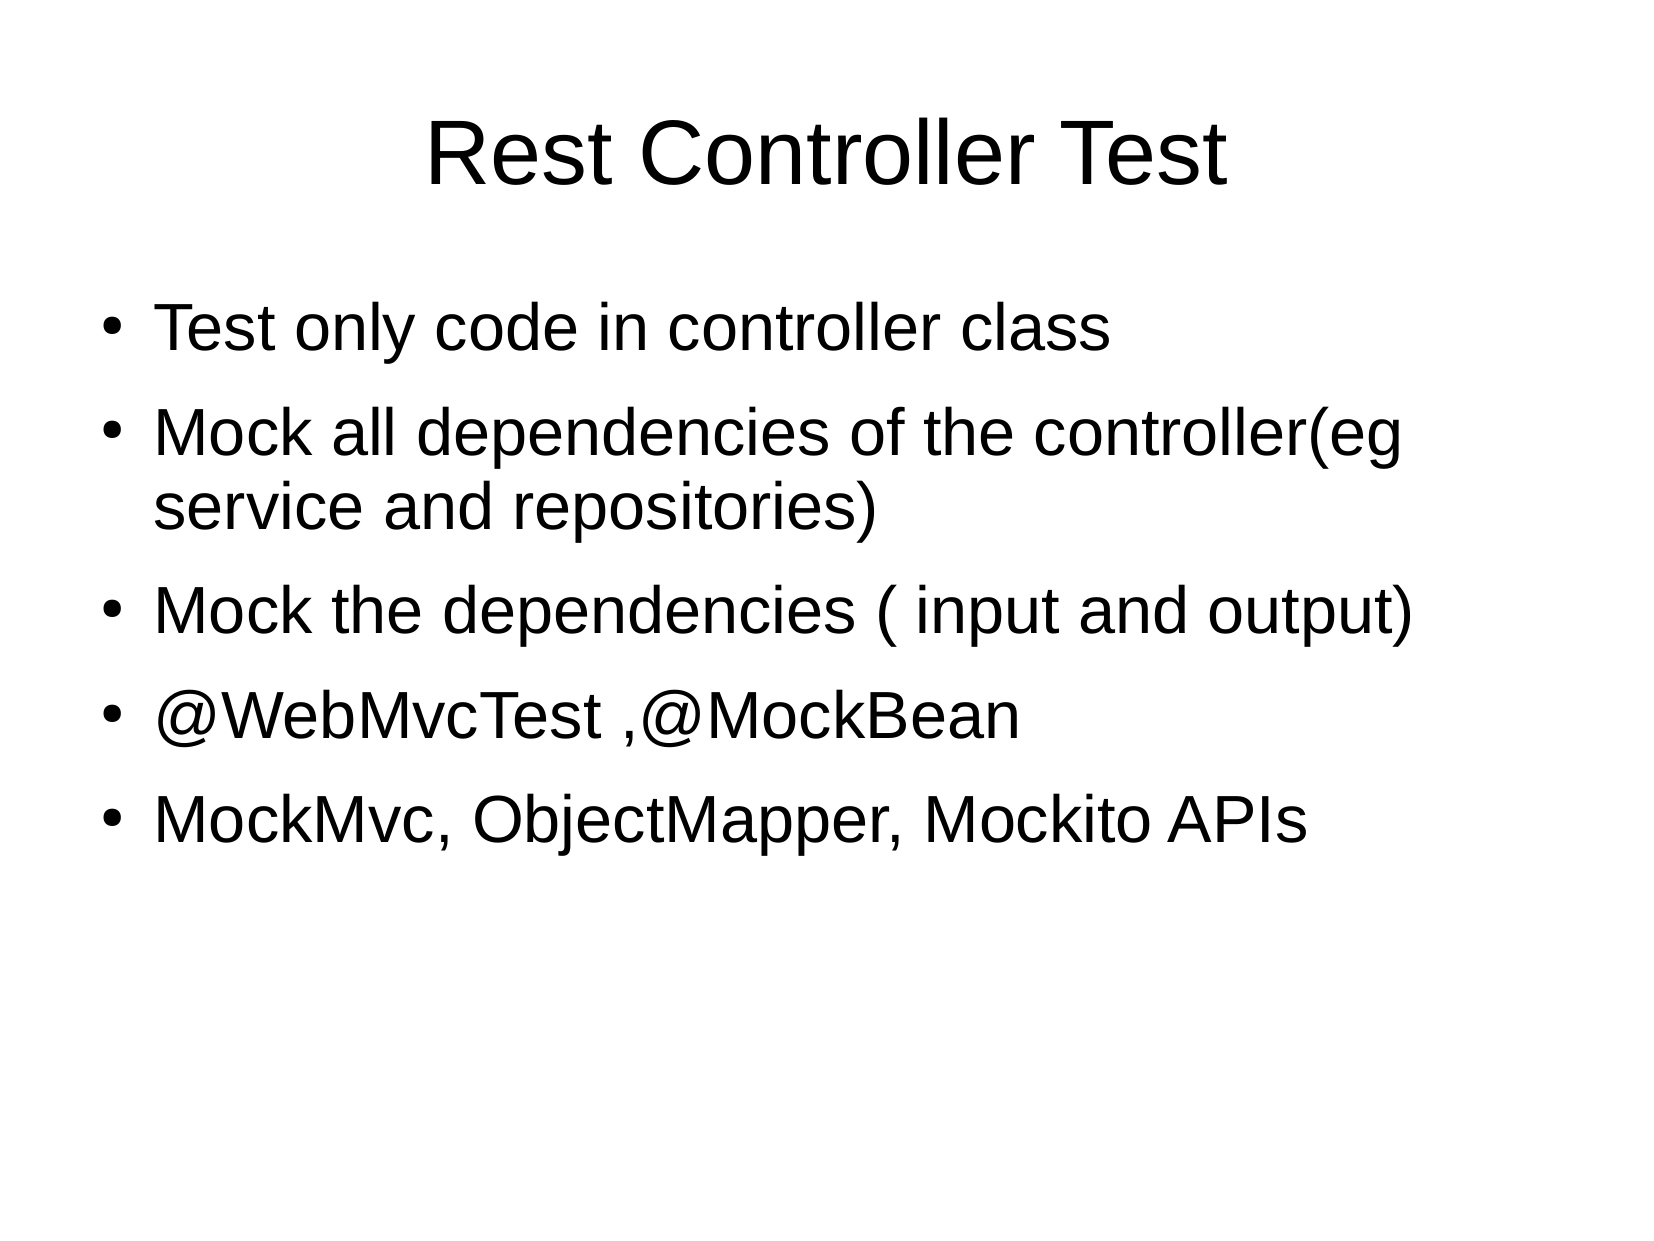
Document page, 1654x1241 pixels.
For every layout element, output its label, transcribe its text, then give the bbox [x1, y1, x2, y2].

list Test only code in controller class Mock all dependencies of the controller(eg service and repositories) Mock the dependencies ( input and output) @WebMvcTest ,@MockBean MockMvc, ObjectMapper, Mockito APIs [82, 290, 1571, 1010]
title Rest Controller Test [82, 49, 1571, 257]
